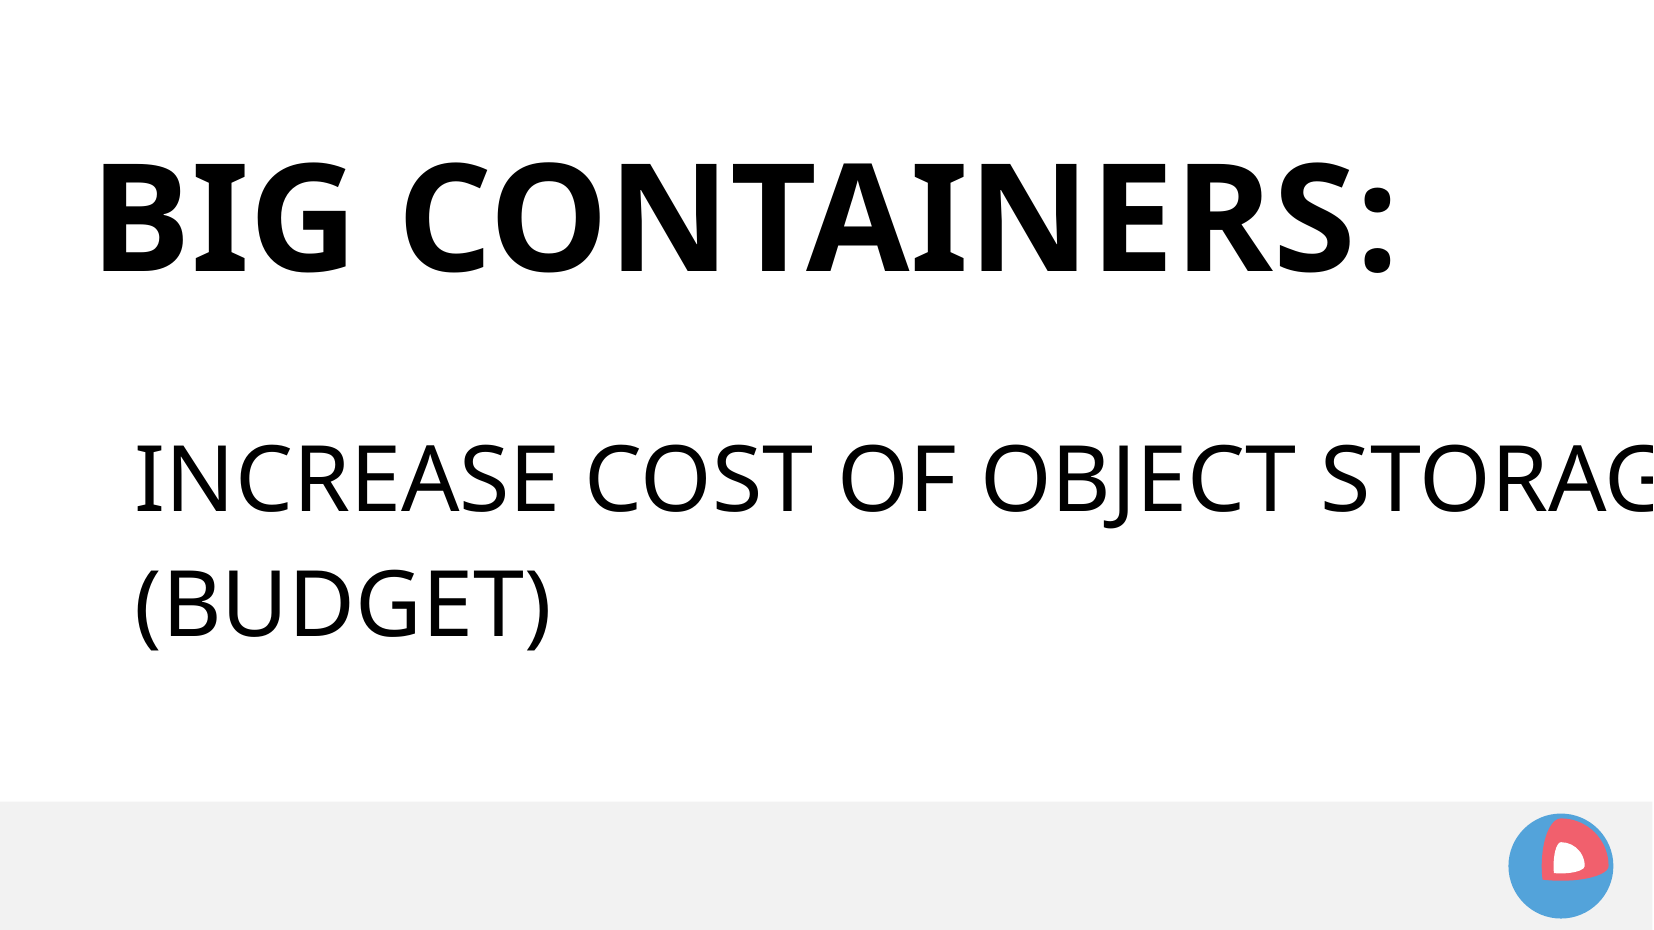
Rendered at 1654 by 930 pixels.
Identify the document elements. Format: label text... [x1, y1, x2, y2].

text_box INCREASE COST OF OBJECT STORAGE (BUDGET) [120, 405, 1589, 653]
text_box BIG CONTAINERS: [75, 103, 1262, 308]
